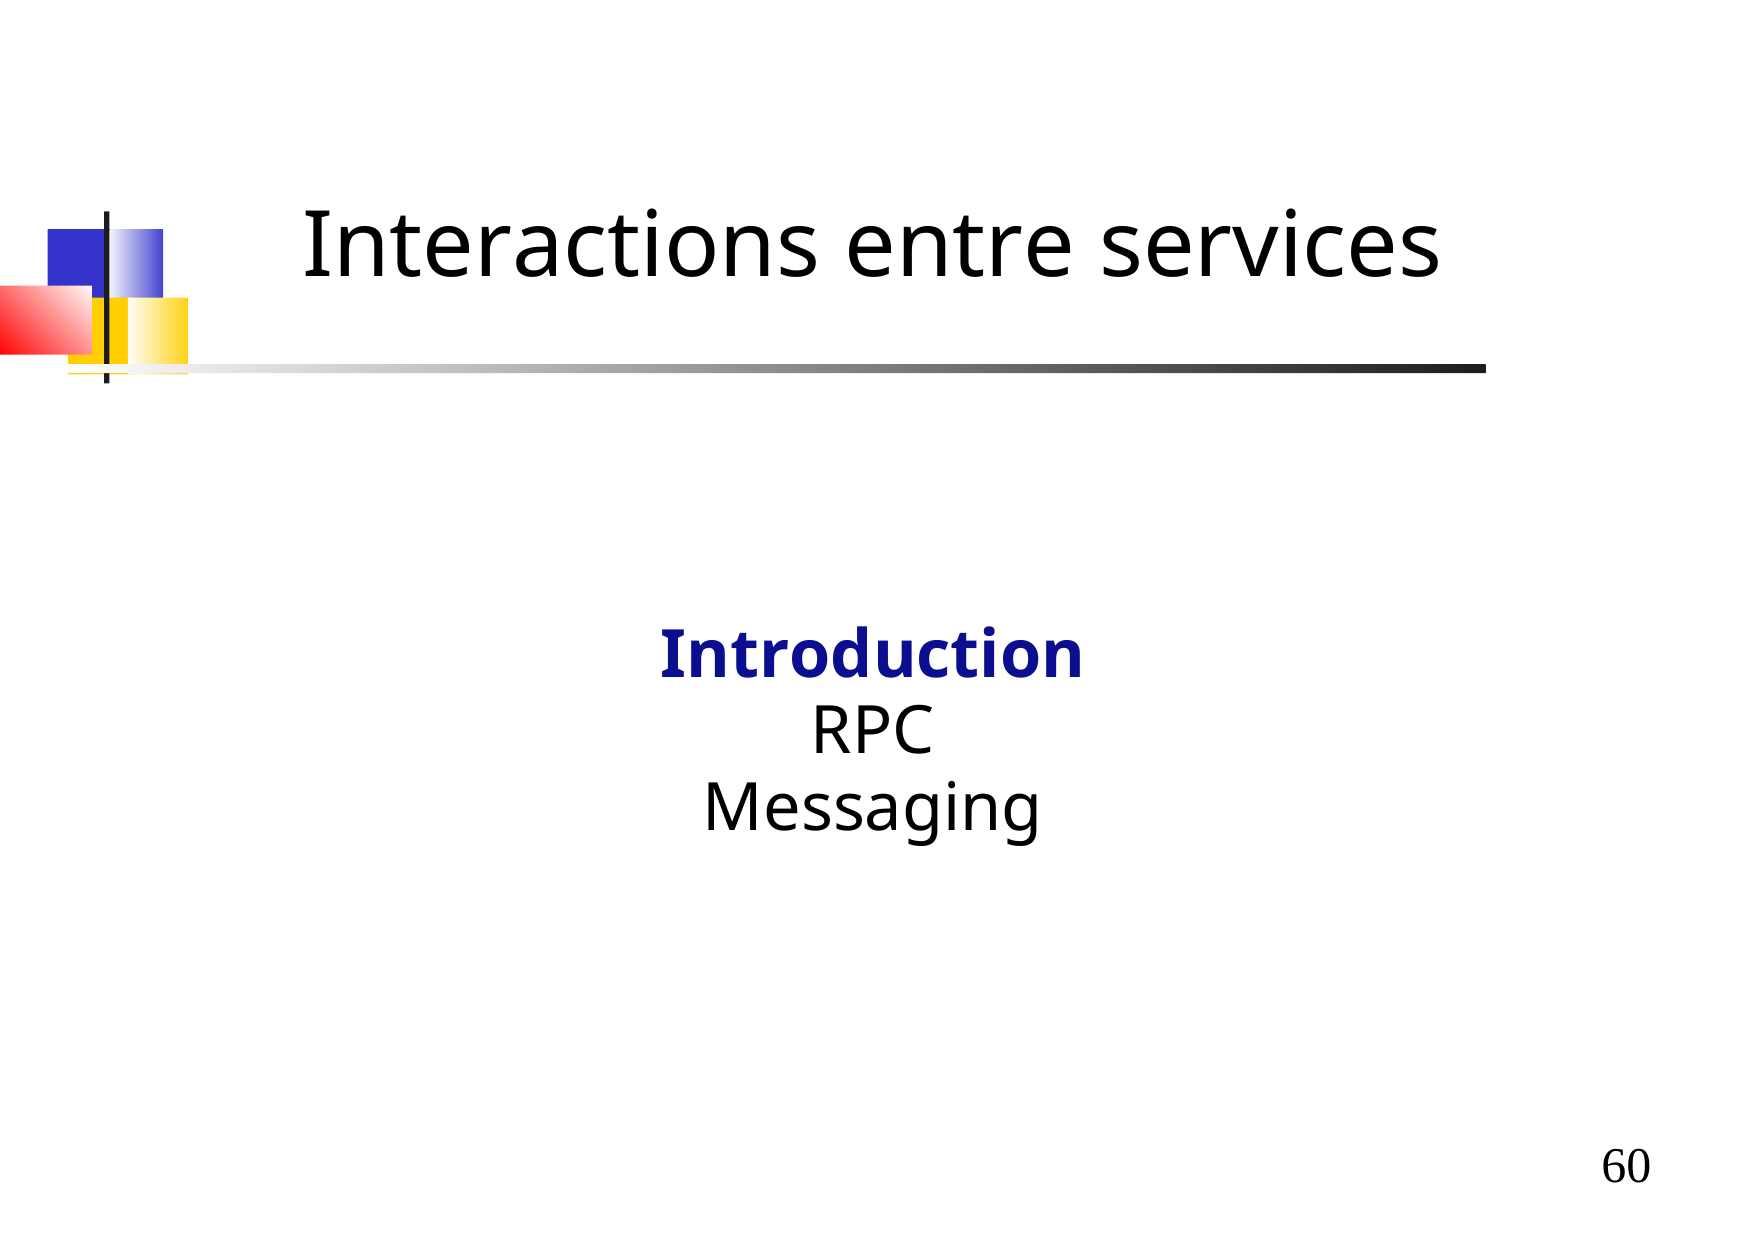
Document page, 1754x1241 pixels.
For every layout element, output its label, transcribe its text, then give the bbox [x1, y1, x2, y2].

title Interactions entre services [179, 139, 1567, 351]
subtitle Introduction RPC Messaging [179, 371, 1567, 1091]
